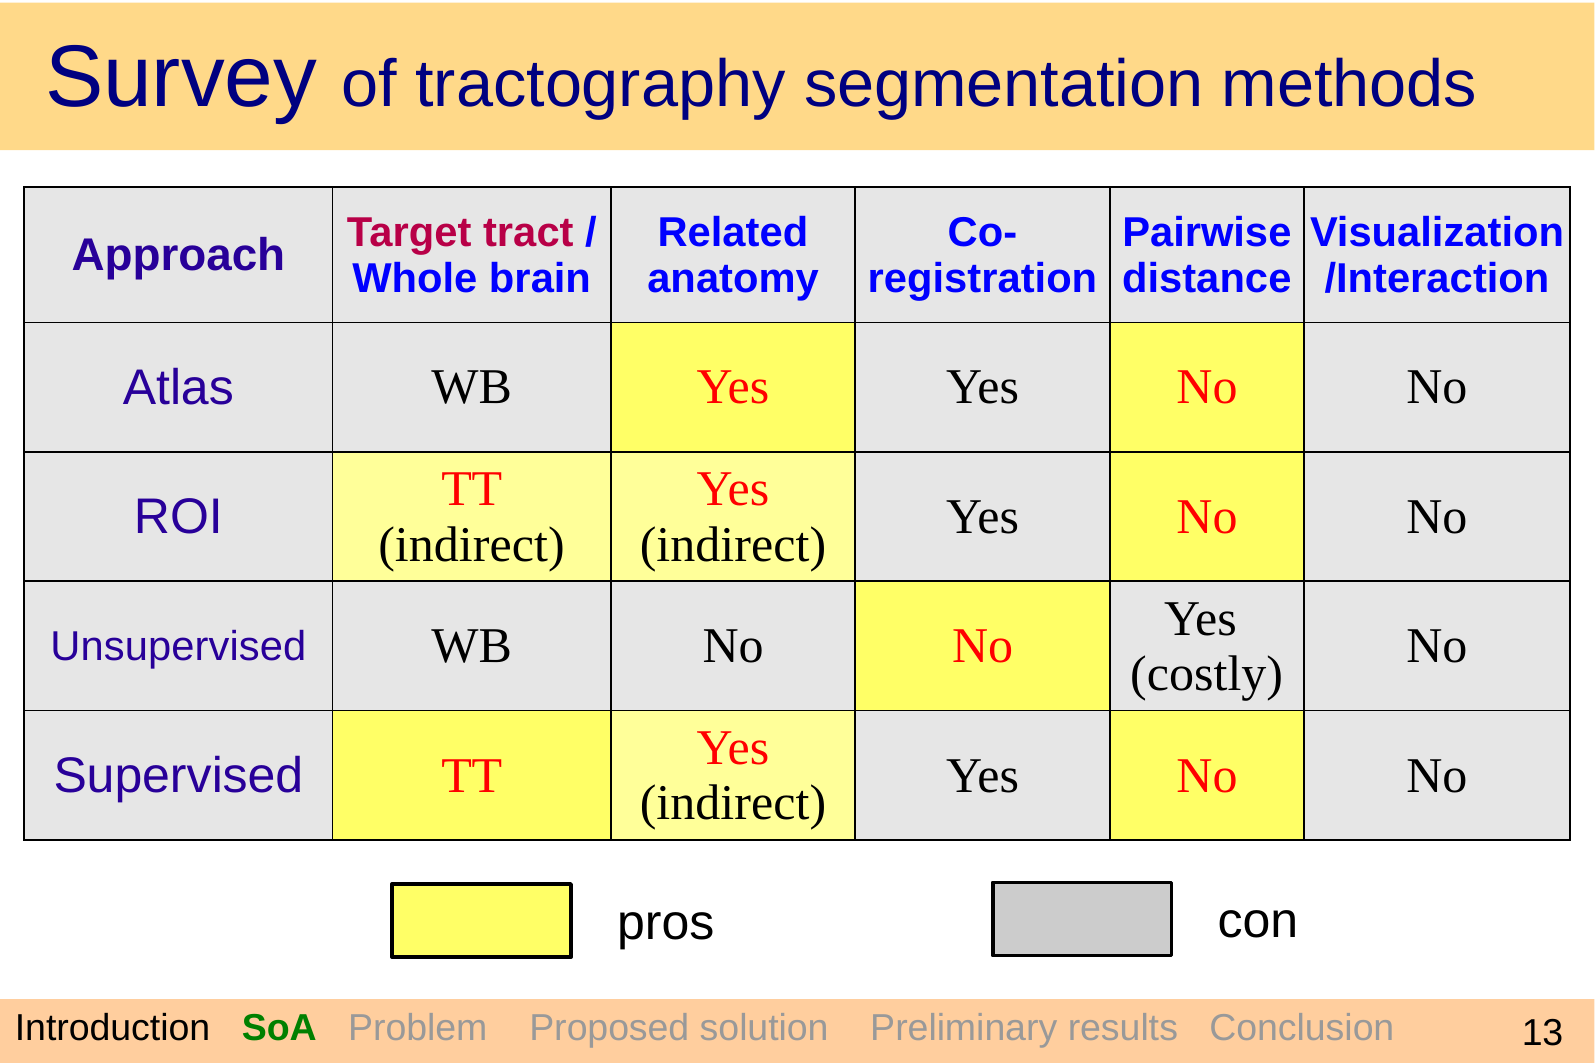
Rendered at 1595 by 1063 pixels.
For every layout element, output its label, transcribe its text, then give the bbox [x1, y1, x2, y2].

table_cell Unsupervised [25, 582, 332, 710]
table_cell No [1305, 582, 1569, 710]
table_cell No [1111, 453, 1303, 580]
table_cell No [1111, 711, 1303, 839]
table_header Visualization/Interaction [1305, 188, 1569, 322]
table_cell No [1111, 323, 1303, 451]
table_header Co-registration [856, 188, 1109, 322]
text_box <number> [1377, 1003, 1579, 1063]
table_cell No [856, 582, 1109, 710]
list [992, 882, 1172, 956]
table_cell Supervised [25, 711, 332, 839]
table_cell No [612, 582, 854, 710]
table_header Target tract / Whole brain [333, 188, 610, 322]
table_cell Yes (indirect) [612, 453, 854, 580]
text_box Introduction SoA Problem Proposed solution Preliminary results Conclusion [0, 999, 1595, 1063]
table_cell Yes (costly) [1111, 582, 1303, 710]
table_cell Yes [856, 711, 1109, 839]
table_cell ROI [25, 453, 332, 580]
table_cell Yes [612, 323, 854, 451]
table_cell WB [333, 323, 610, 451]
table_cell WB [333, 582, 610, 710]
table_cell Yes [856, 323, 1109, 451]
table_header Approach [25, 188, 332, 322]
table_header Related anatomy [612, 188, 854, 322]
title Survey of tractography segmentation methods [0, 2, 1595, 151]
table_cell Yes [856, 453, 1109, 580]
table_cell TT [333, 711, 610, 839]
list [392, 883, 572, 958]
table_cell Yes (indirect) [612, 711, 854, 839]
table_cell No [1305, 711, 1569, 839]
list con [1217, 892, 1406, 956]
table_cell No [1305, 323, 1569, 451]
table_header Pairwise distance [1111, 188, 1303, 322]
table_cell No [1305, 453, 1569, 580]
list pros [617, 894, 805, 958]
table_cell Atlas [25, 323, 332, 451]
table_cell TT (indirect) [333, 453, 610, 580]
